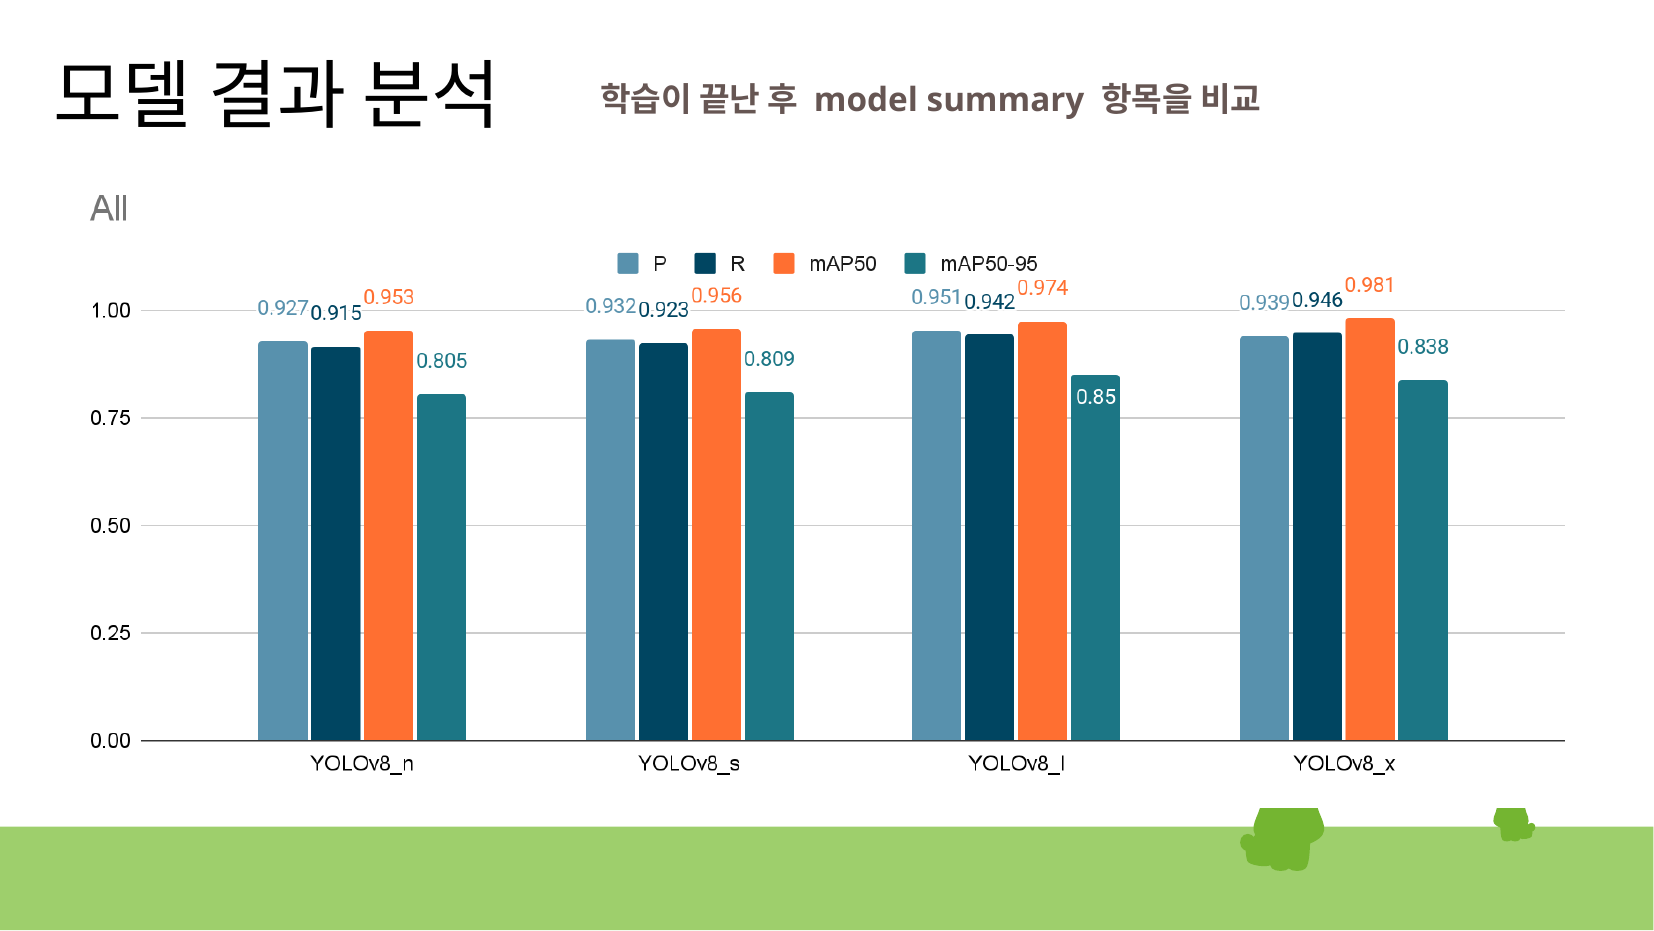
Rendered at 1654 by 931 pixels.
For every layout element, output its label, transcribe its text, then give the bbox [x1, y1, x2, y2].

picture [57, 154, 1597, 808]
text_box 모델 결과 분석 [38, 42, 586, 154]
text_box 학습이 끝난 후 model summary 항목을 비교 [585, 78, 1337, 119]
